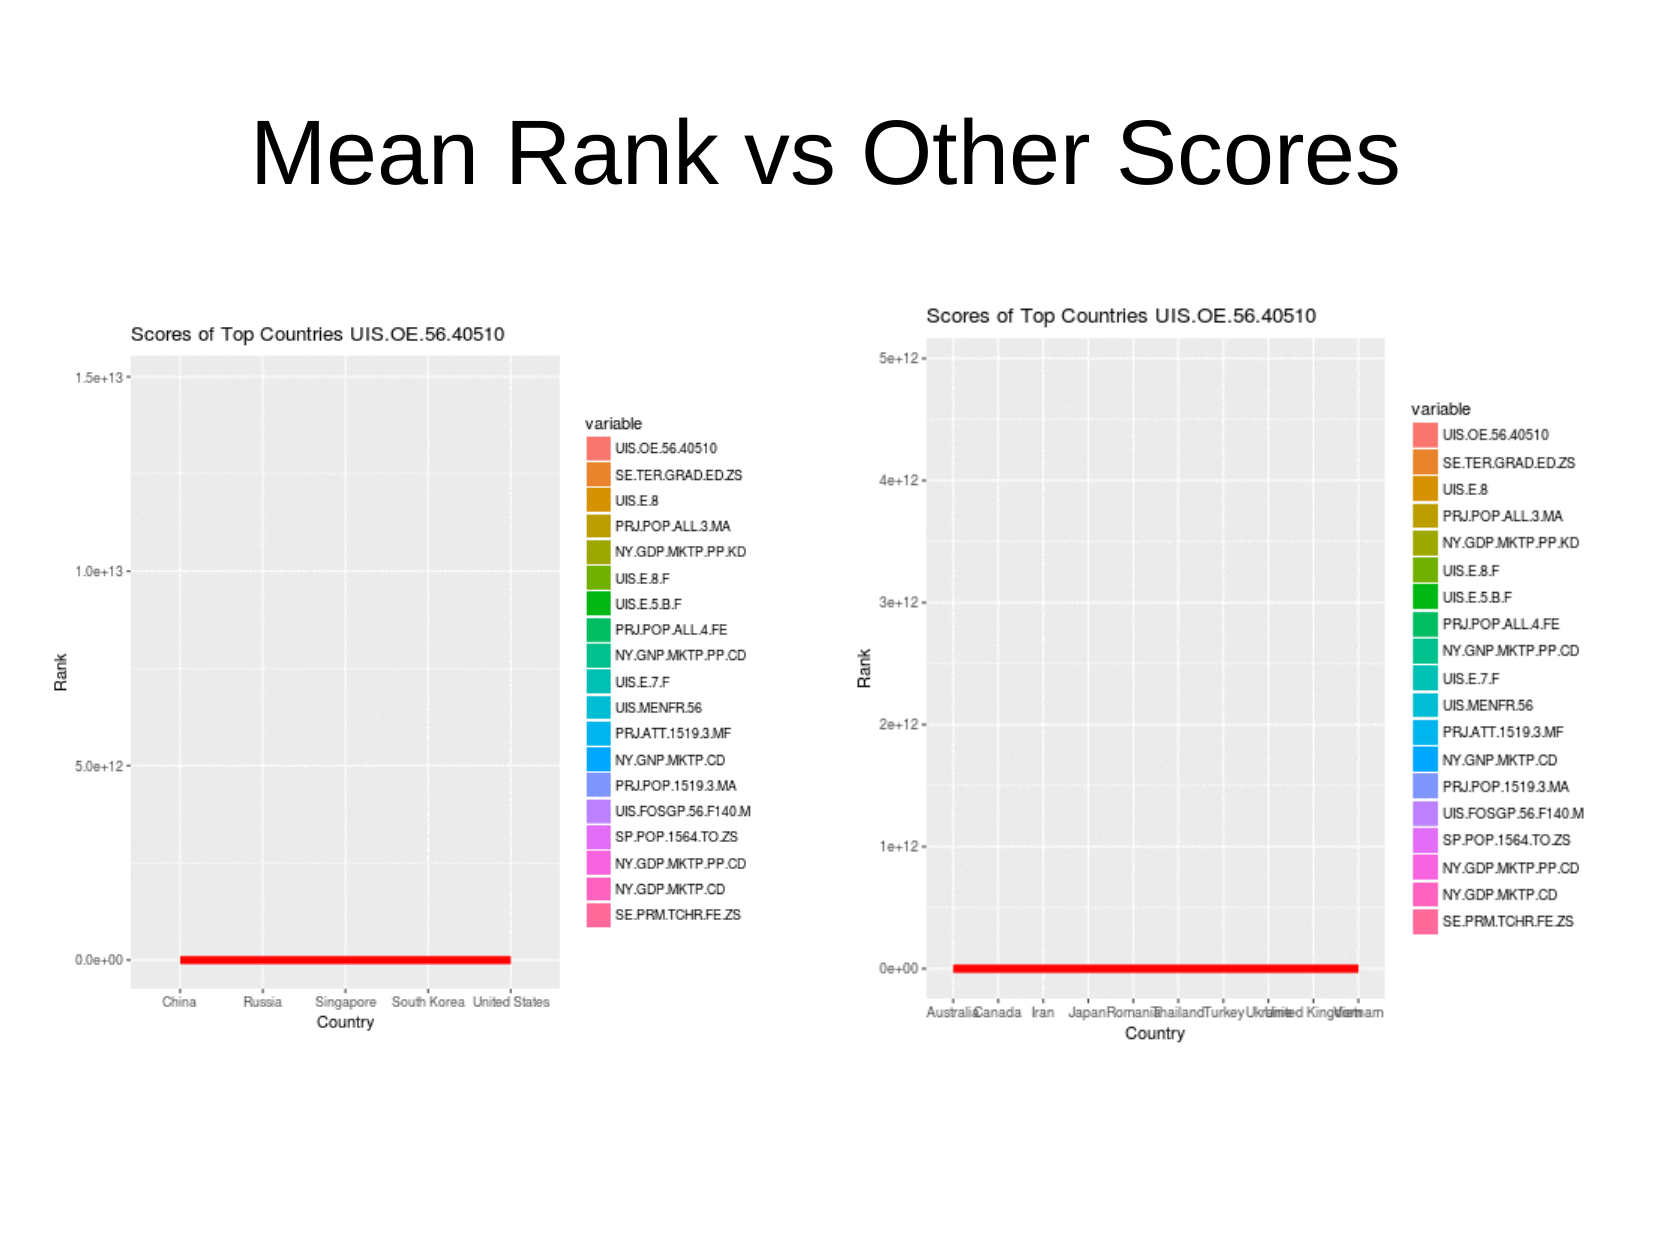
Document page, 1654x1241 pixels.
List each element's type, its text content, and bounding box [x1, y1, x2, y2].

picture [47, 320, 767, 1040]
picture [850, 301, 1601, 1052]
title Mean Rank vs Other Scores [82, 49, 1571, 257]
